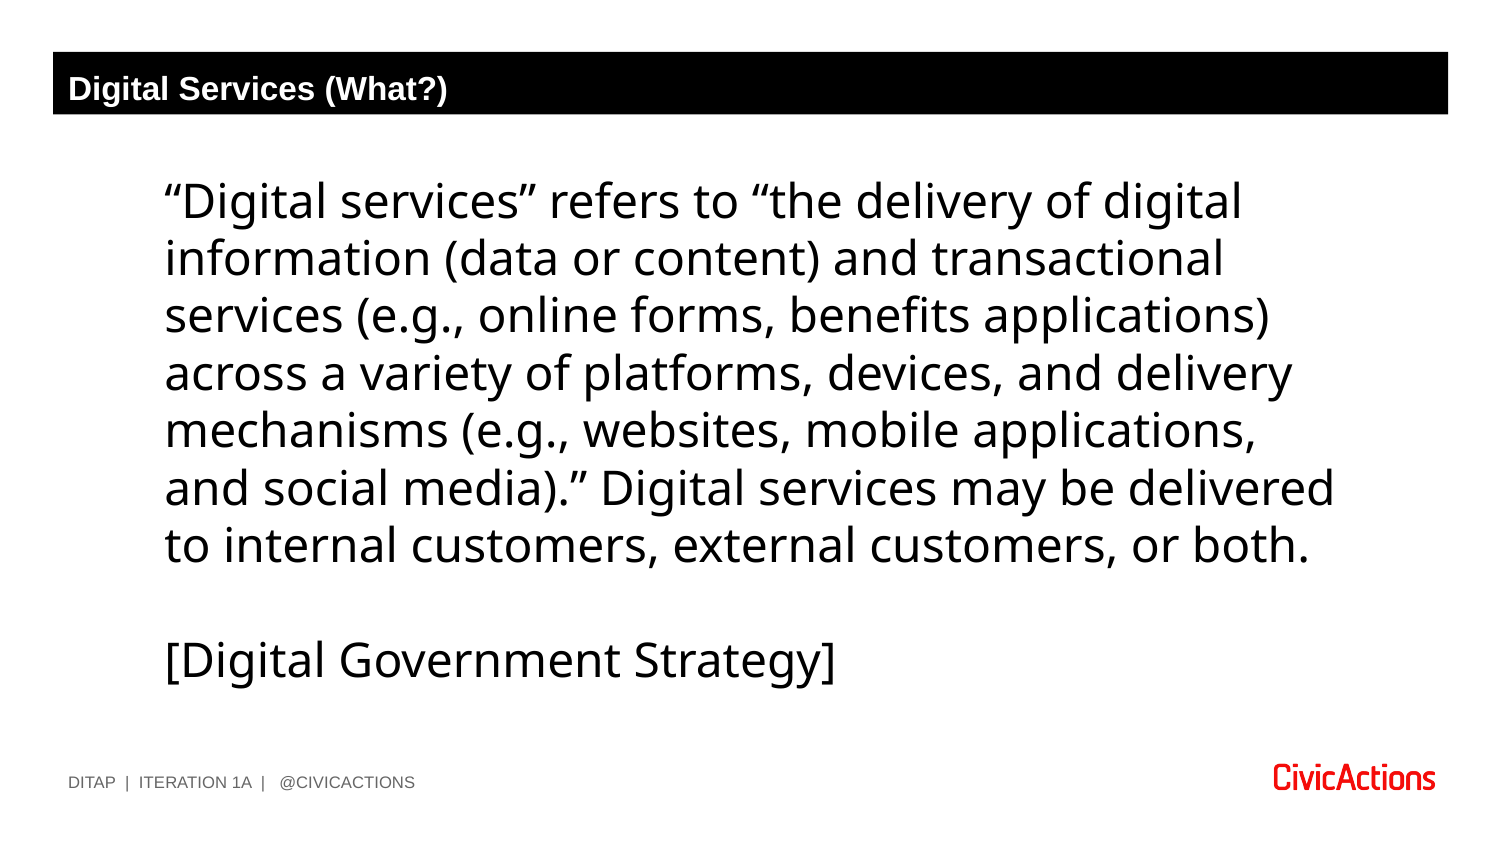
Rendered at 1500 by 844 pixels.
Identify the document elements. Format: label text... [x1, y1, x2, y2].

list “Digital services” refers to “the delivery of digital information (data or content) and transactional services (e.g., online forms, benefits applications) across a variety of platforms, devices, and delivery mechanisms (e.g., websites, mobile applications, and social media).” Digital services may be delivered to internal customers, external customers, or both. [Digital Government Strategy] [154, 160, 1362, 642]
title Digital Services (What?) [53, 51, 1449, 115]
picture [1271, 758, 1438, 795]
